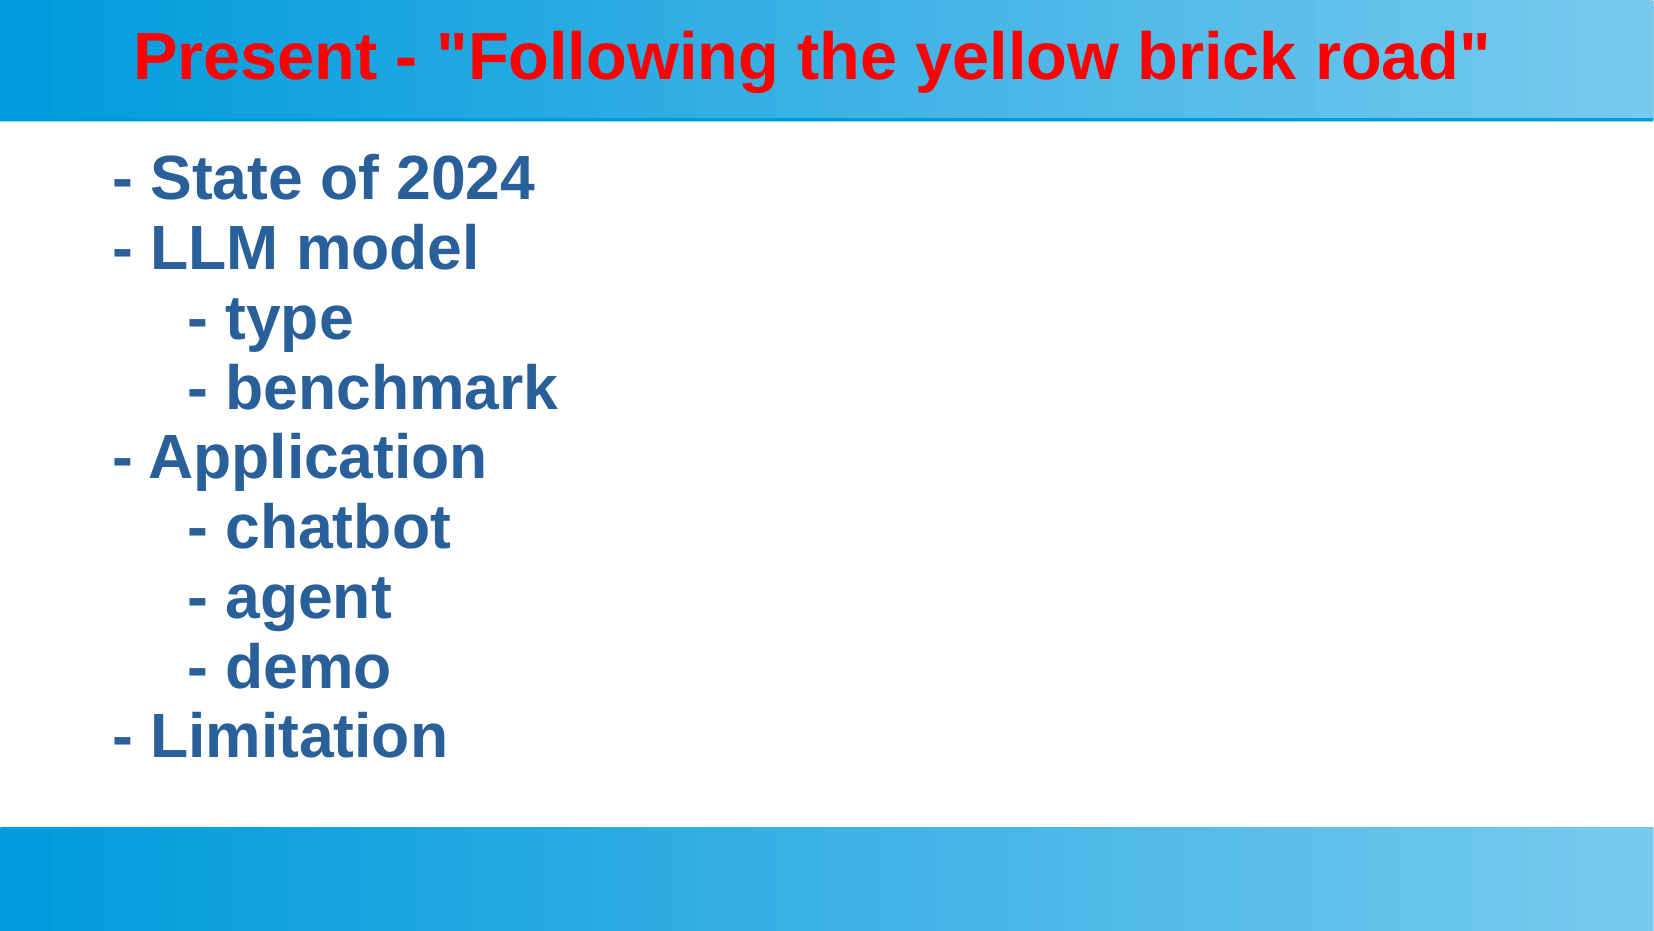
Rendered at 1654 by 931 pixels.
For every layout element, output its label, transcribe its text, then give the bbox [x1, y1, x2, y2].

title Present - "Following the yellow brick road" [75, 0, 1552, 113]
title - State of 2024 - LLM model - type - benchmark - Application - chatbot - agent - demo - Limitation [112, 143, 1051, 772]
